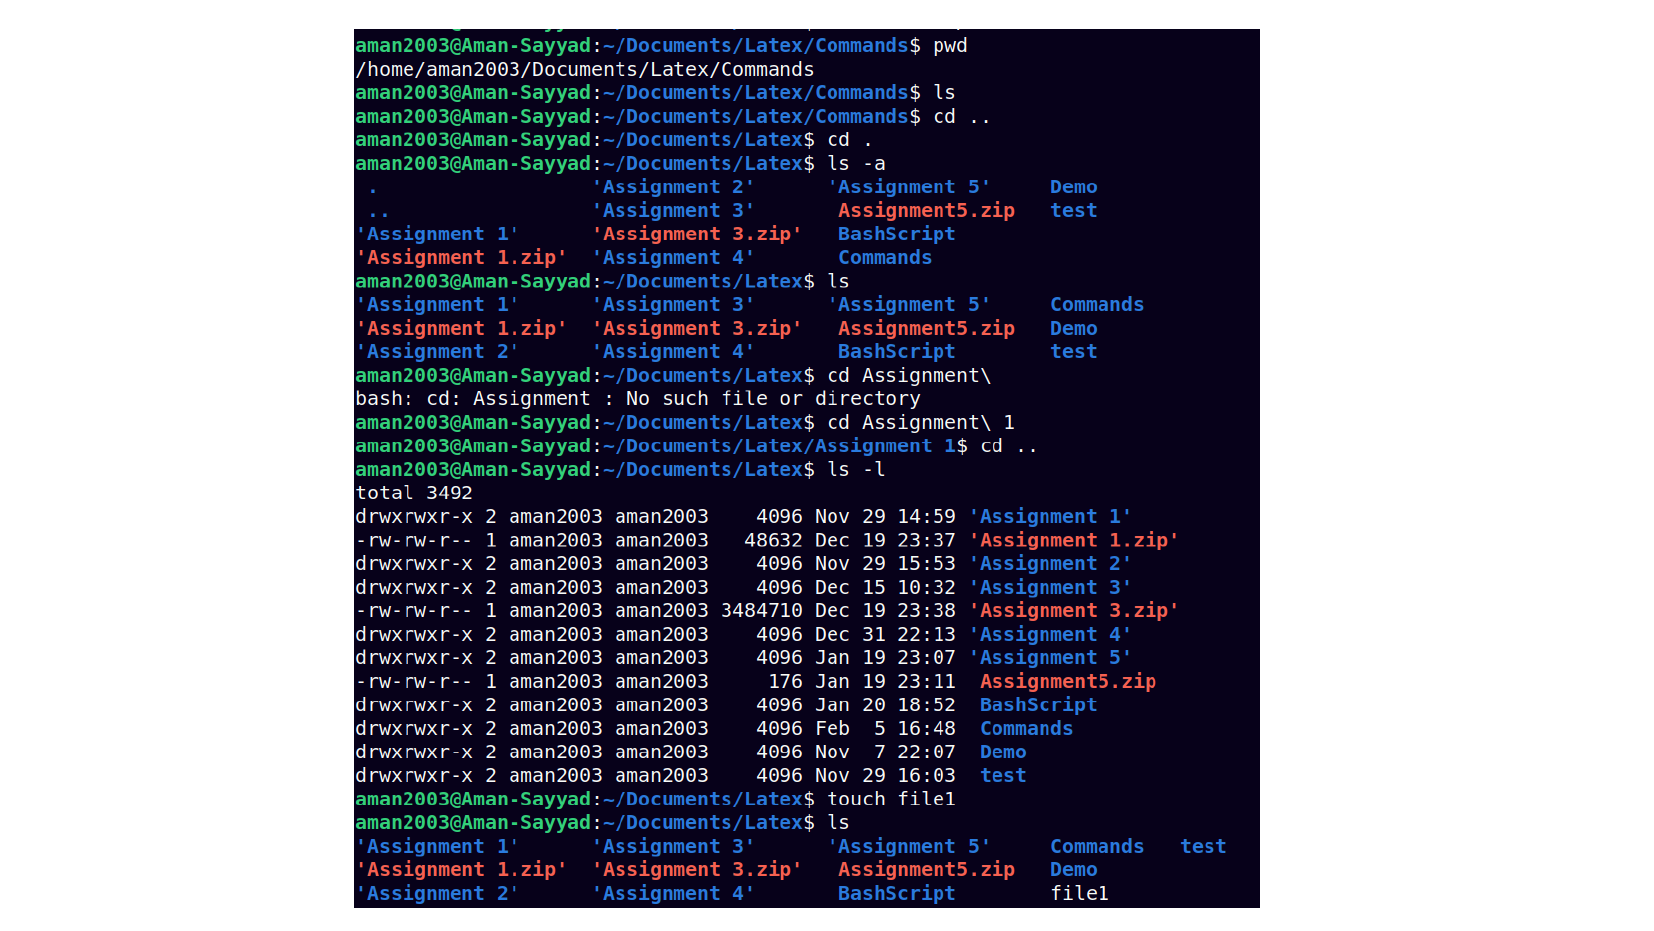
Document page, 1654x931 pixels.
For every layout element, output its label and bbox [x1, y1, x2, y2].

picture [354, 29, 1260, 908]
